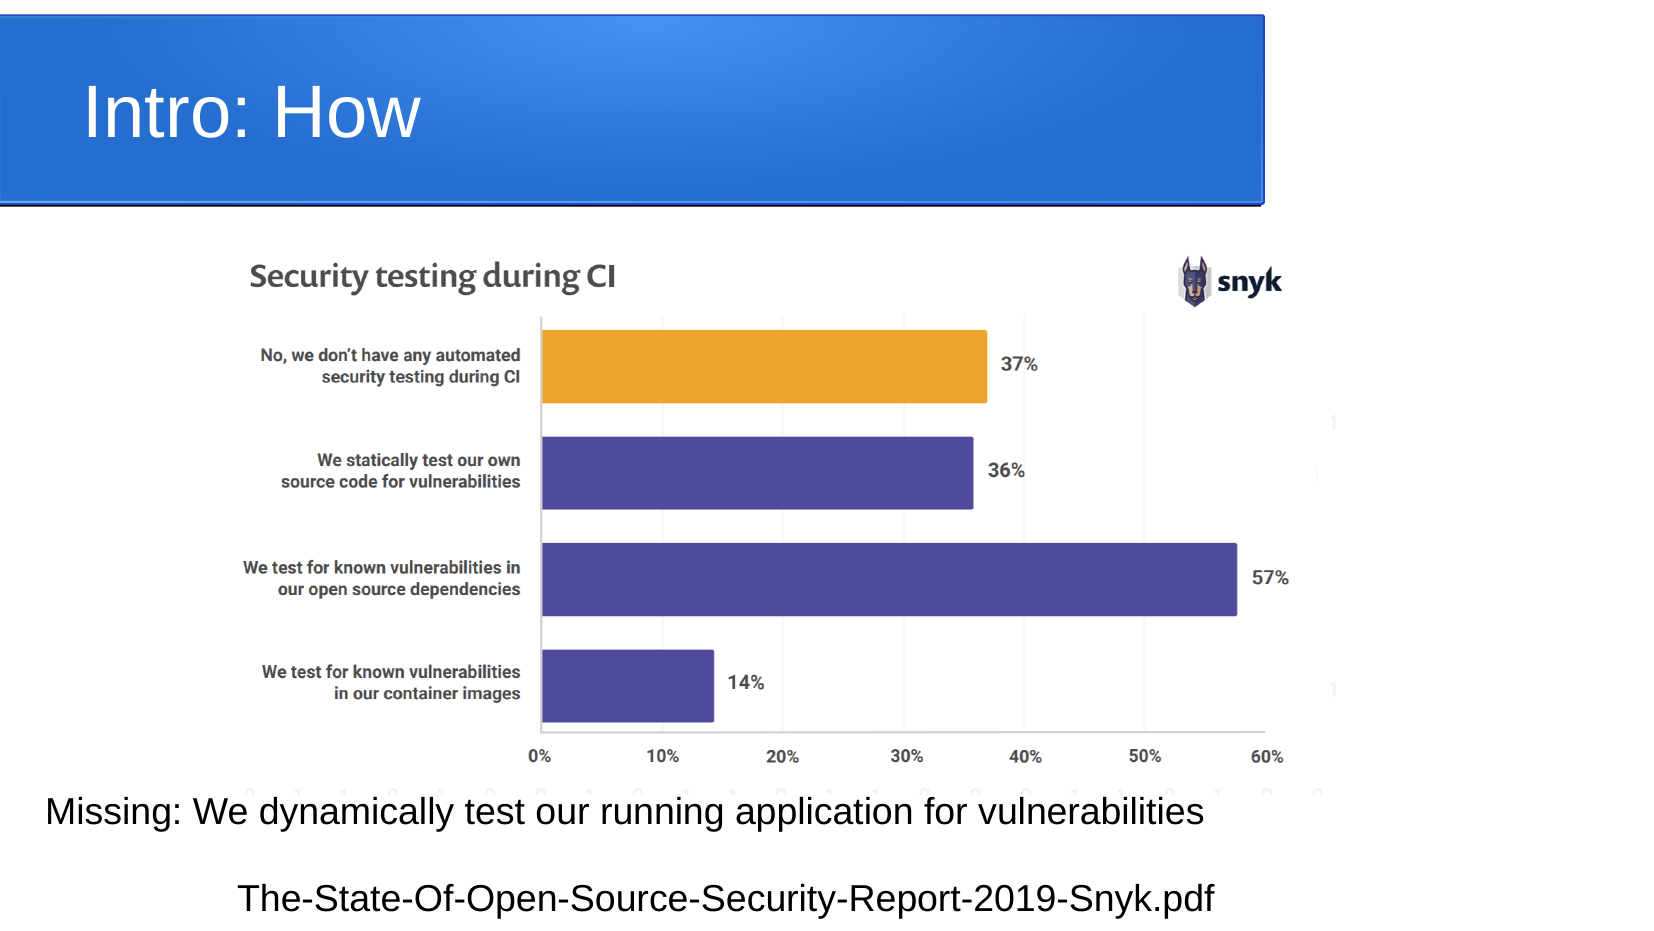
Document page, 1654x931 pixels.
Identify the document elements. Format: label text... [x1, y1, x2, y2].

title Intro: How [82, 35, 1235, 189]
text_box The-State-Of-Open-Source-Security-Report-2019-Snyk.pdf [222, 870, 1231, 927]
picture [228, 254, 1336, 795]
text_box Missing: We dynamically test our running application for vulnerabilities [30, 783, 1231, 841]
